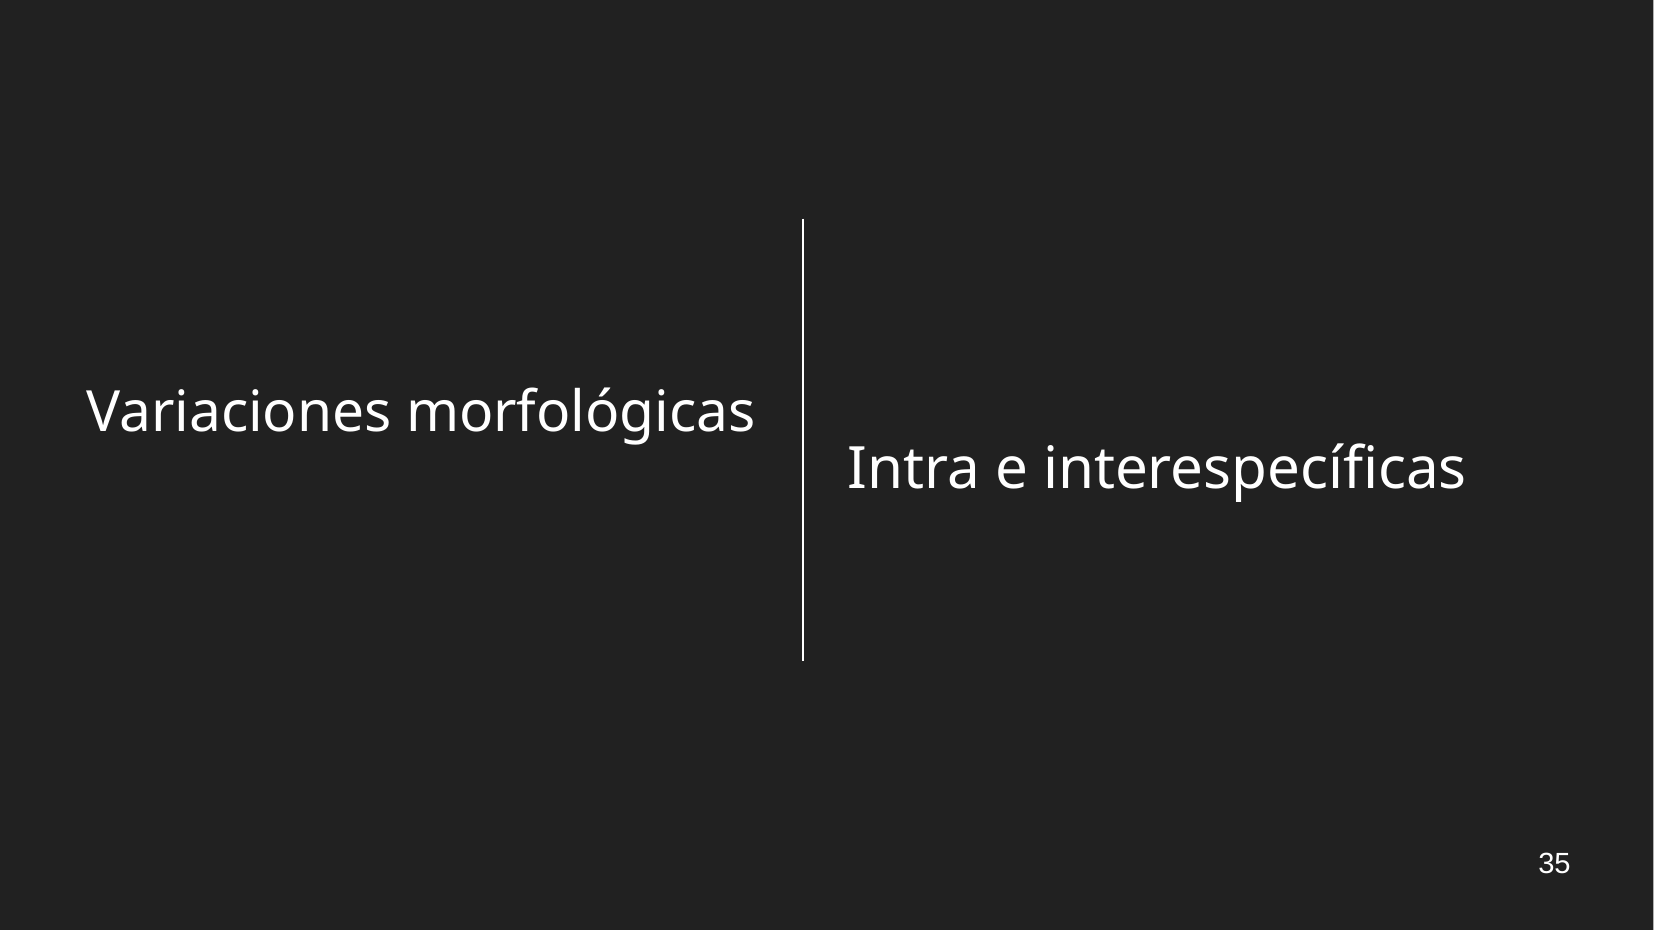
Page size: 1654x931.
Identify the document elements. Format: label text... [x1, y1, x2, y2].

list Variaciones morfológicas [47, 371, 756, 508]
text_box Intra e interespecíficas [832, 418, 1483, 609]
